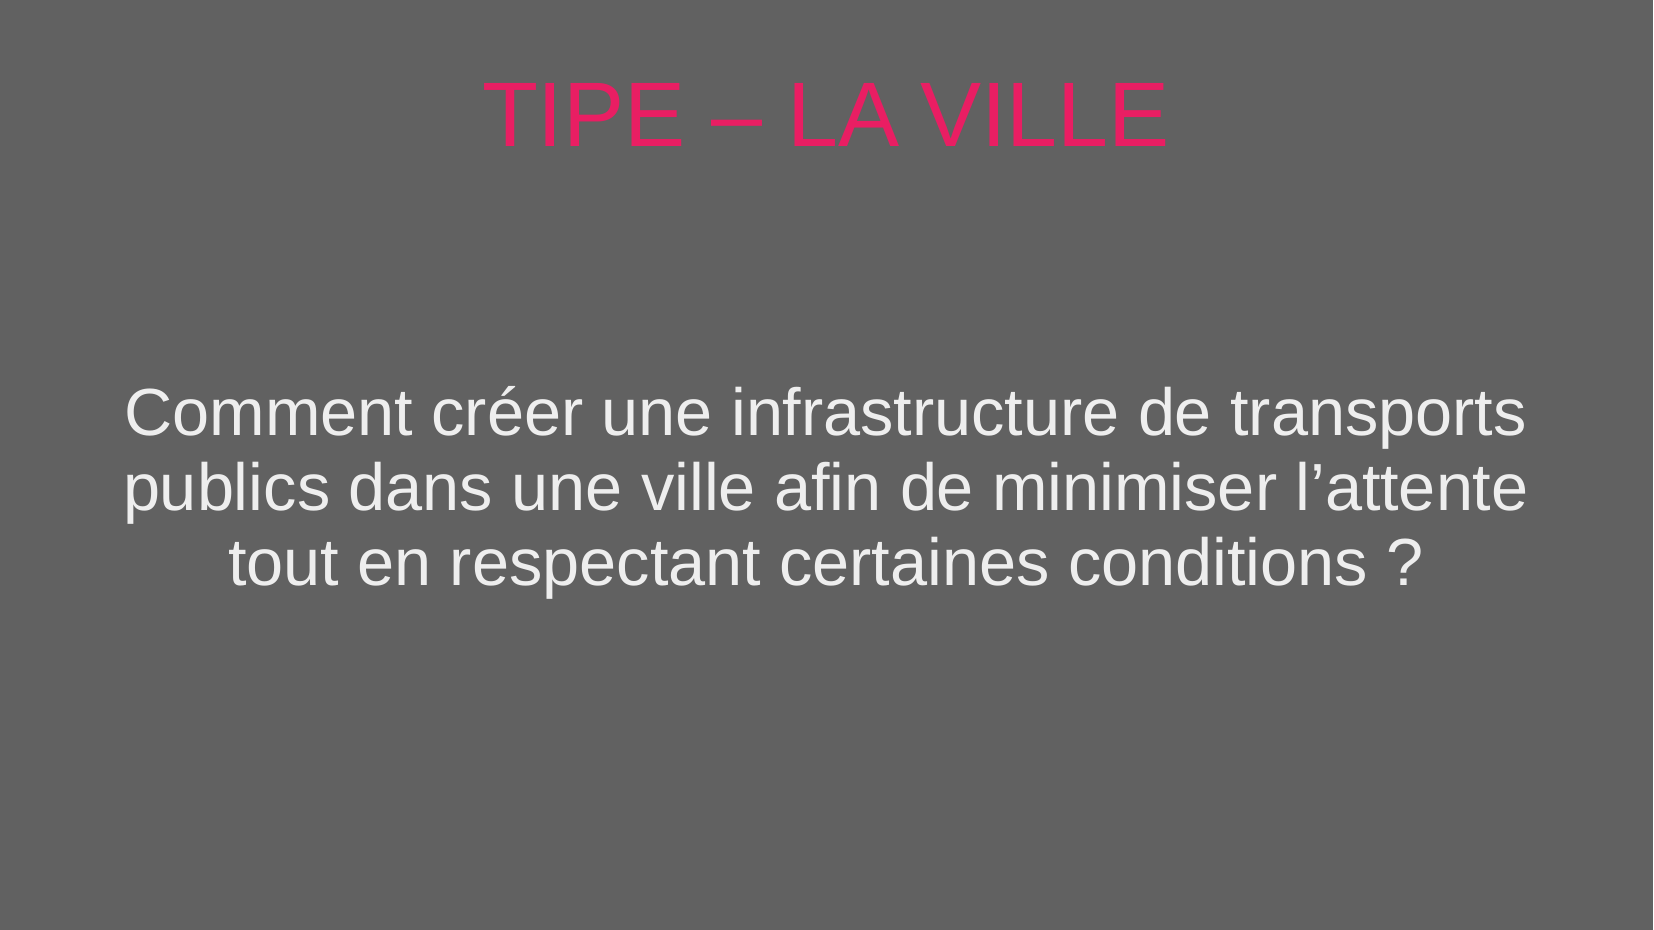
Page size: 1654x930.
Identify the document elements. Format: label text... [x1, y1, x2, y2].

title TIPE – LA VILLE [82, 37, 1571, 193]
subtitle Comment créer une infrastructure de transports publics dans une ville afin de minimiser l’attente tout en respectant certaines conditions ? [82, 217, 1571, 757]
